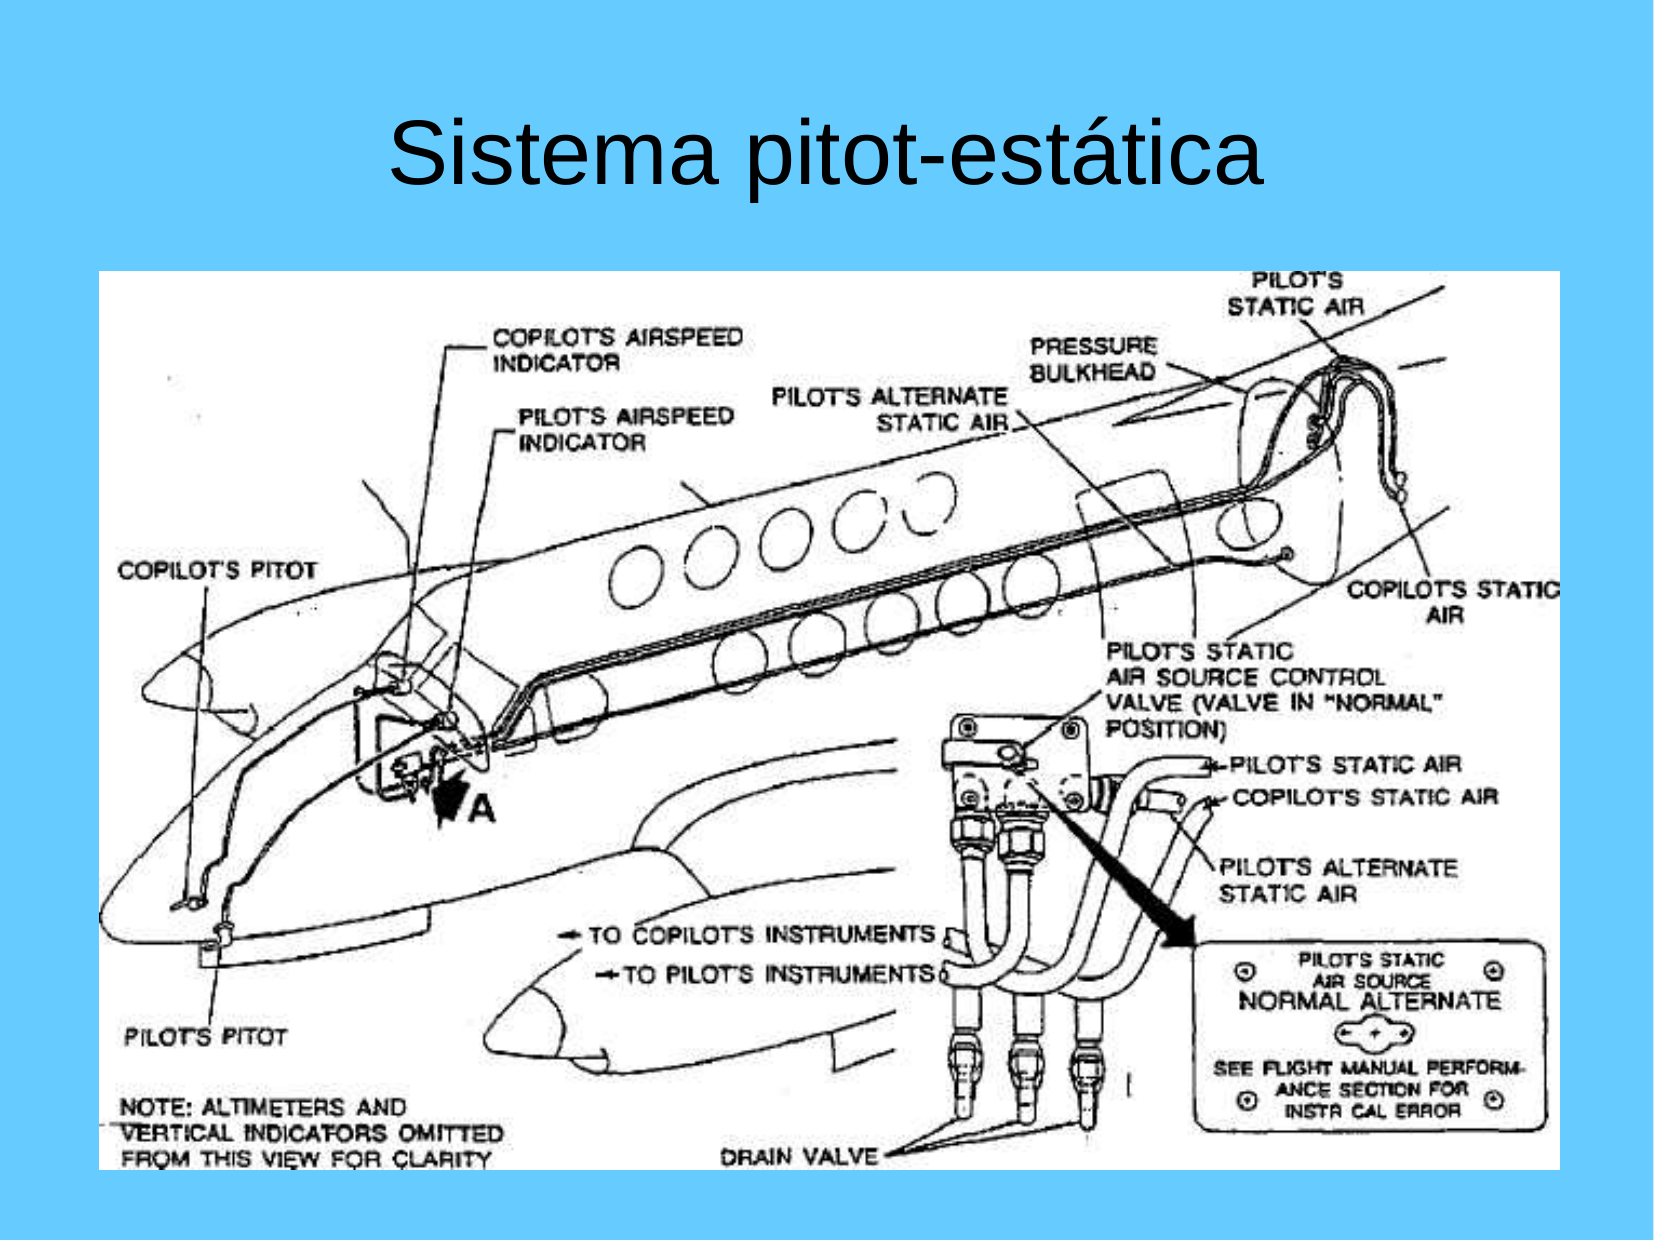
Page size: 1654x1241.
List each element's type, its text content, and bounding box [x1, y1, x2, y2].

picture [99, 271, 1560, 1170]
title Sistema pitot-estática [82, 49, 1571, 257]
